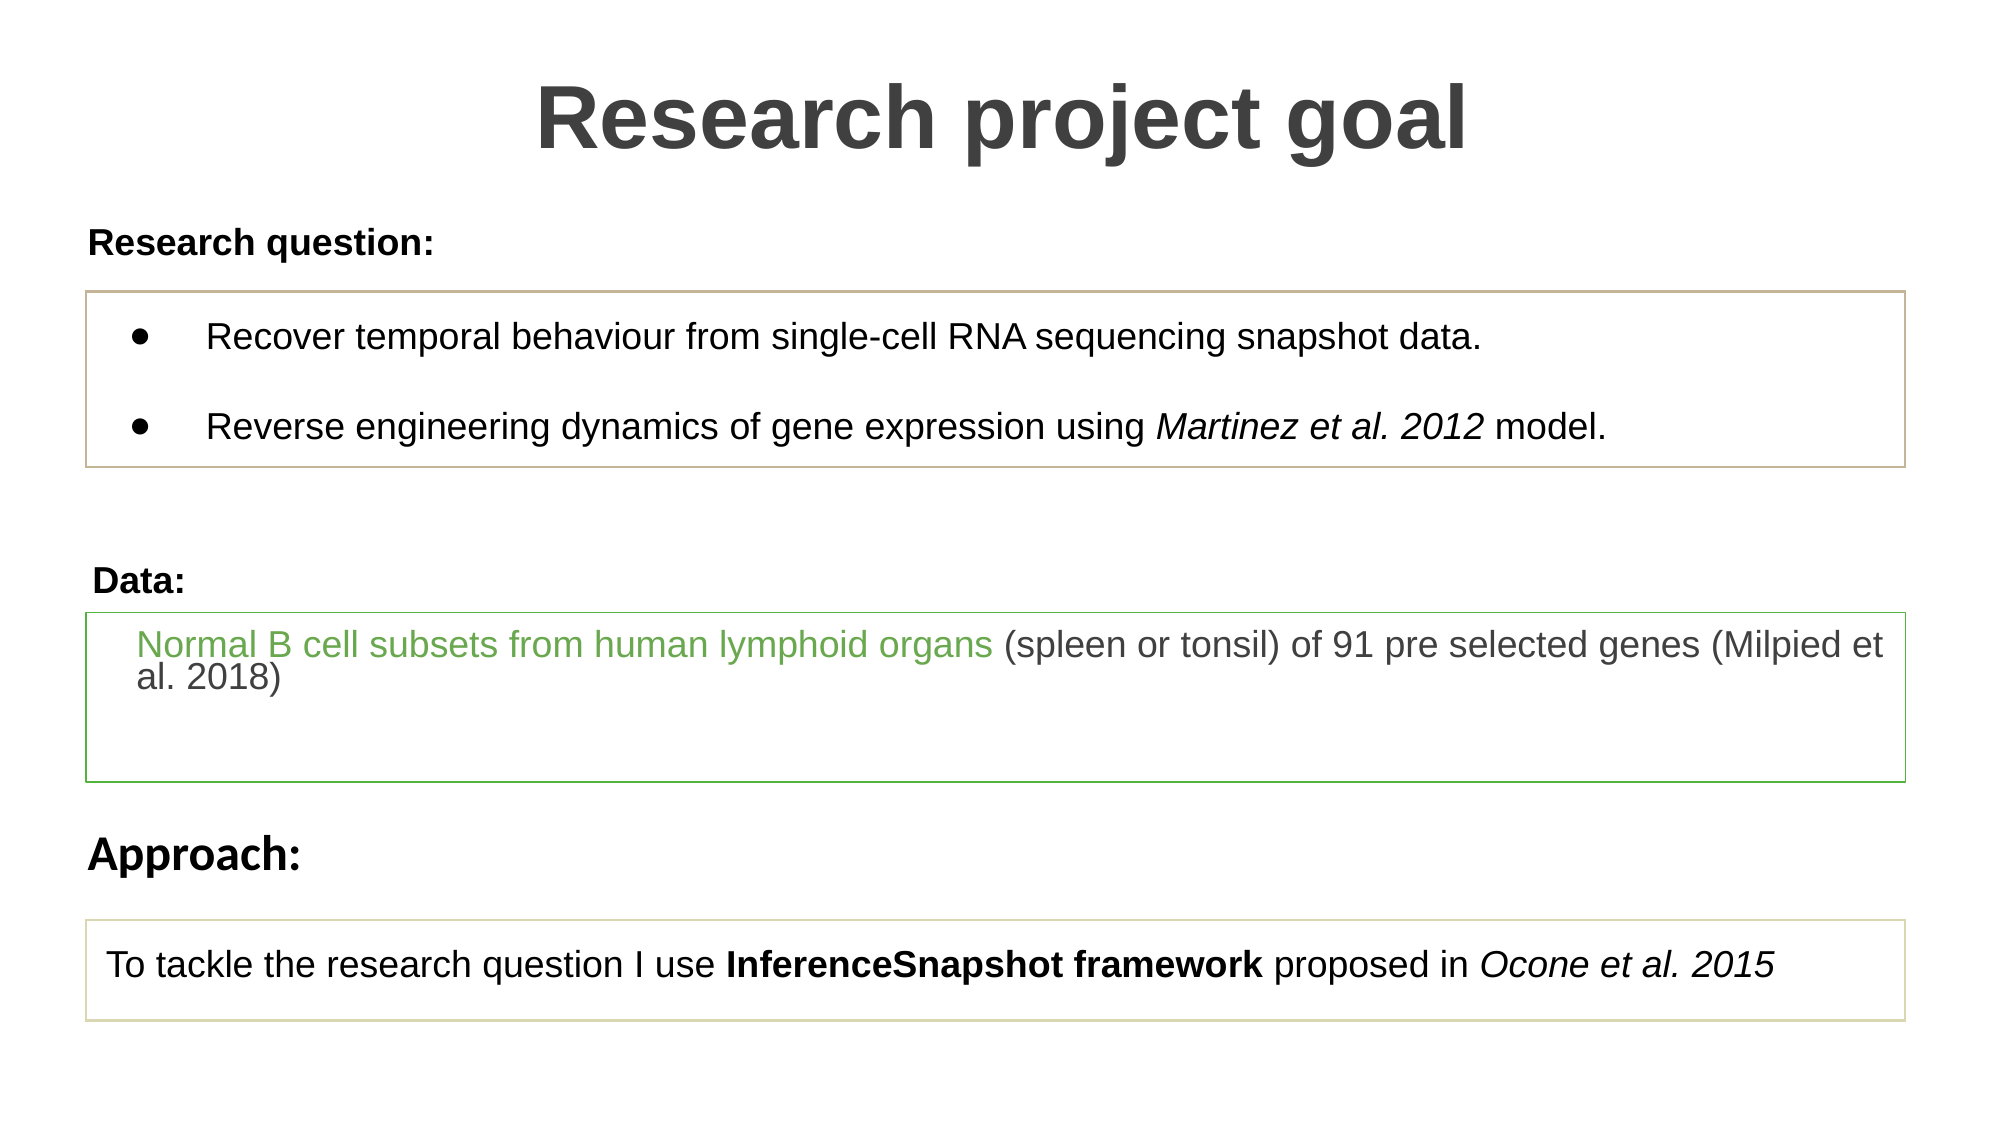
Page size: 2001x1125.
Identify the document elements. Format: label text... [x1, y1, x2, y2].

text_box Data: [72, 536, 321, 638]
text_box Research question: [73, 210, 538, 285]
text_box To tackle the research question I use InferenceSnapshot framework proposed in Ocone et al. 2015 [85, 919, 1906, 1021]
text_box Recover temporal behaviour from single-cell RNA sequencing snapshot data. Reverse engineering dynamics of gene expression using Martinez et al. 2012 model. [85, 291, 1906, 467]
text_box Normal B cell subsets from human lymphoid organs (spleen or tonsil) of 91 pre selected genes (Milpied et al. 2018) [85, 612, 1906, 782]
text_box Approach: [73, 813, 344, 888]
text_box Research project goal [515, 11, 1609, 187]
